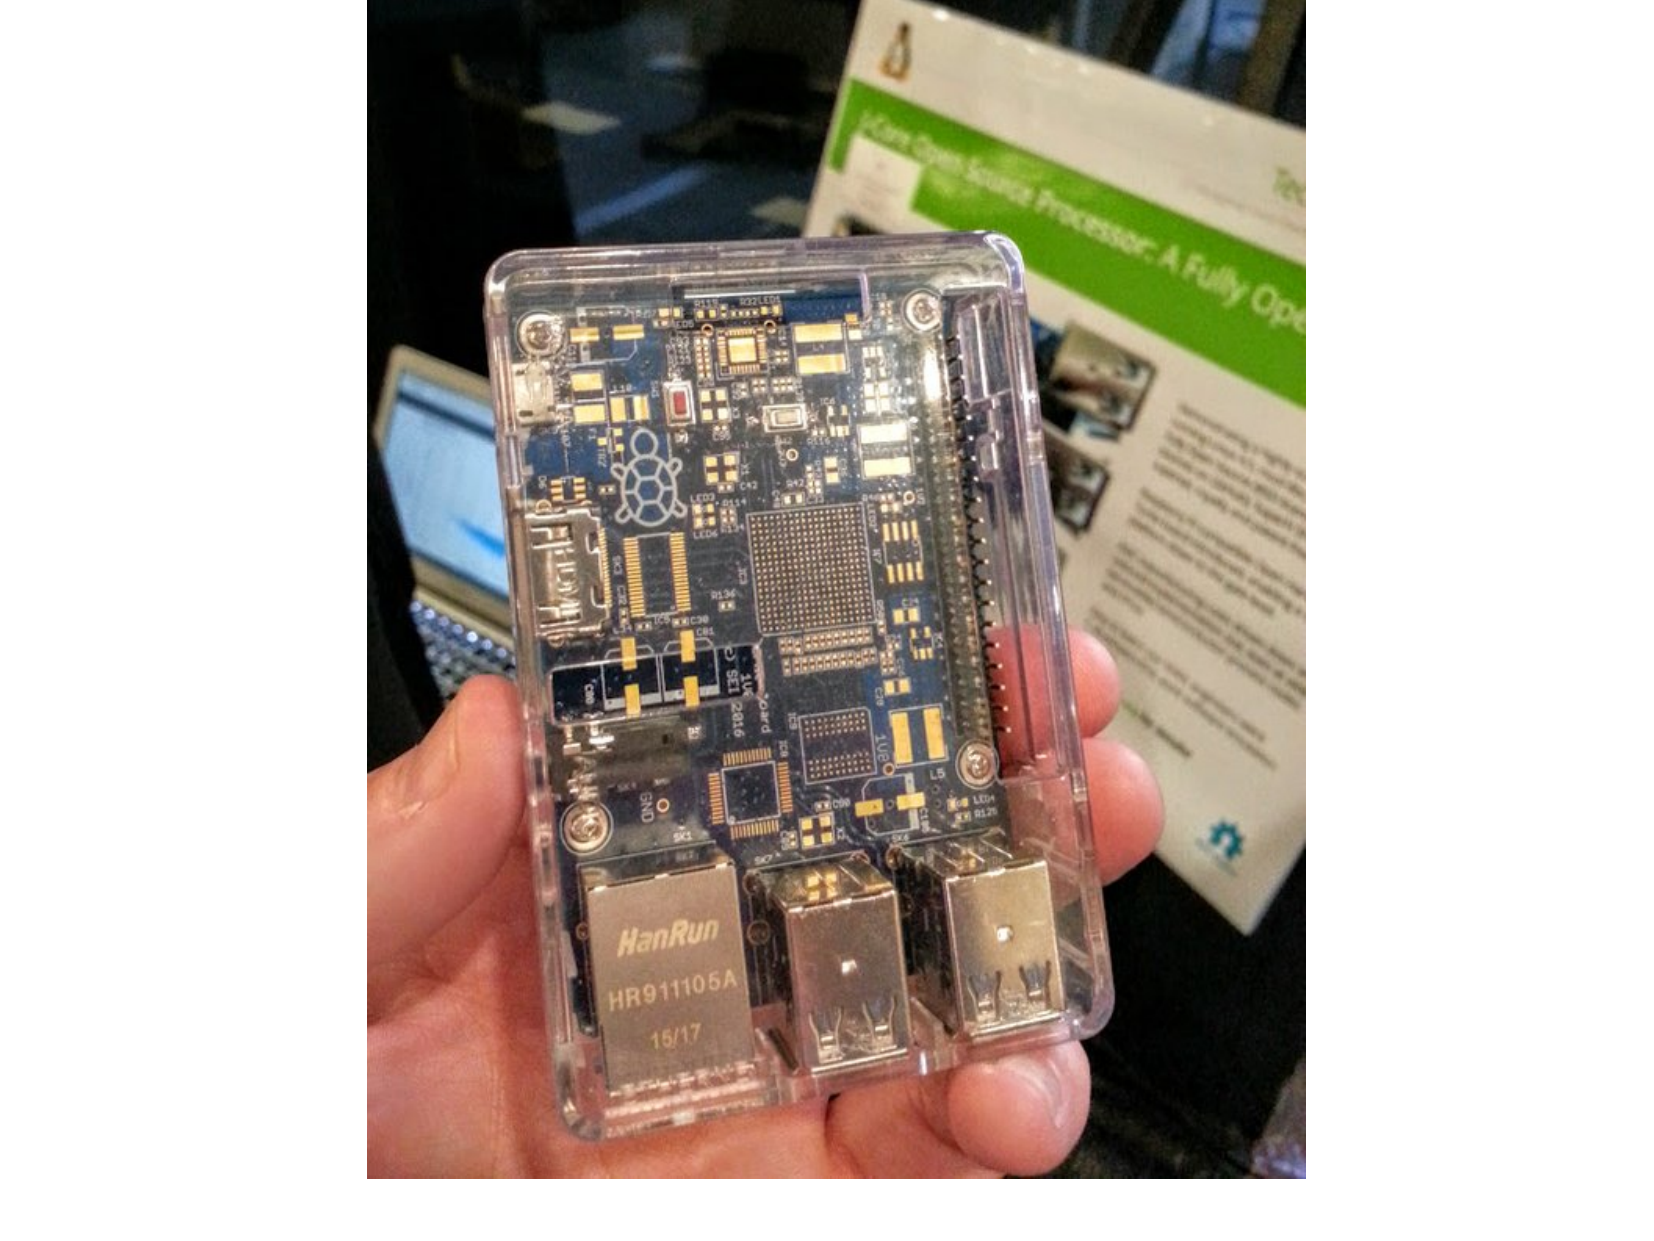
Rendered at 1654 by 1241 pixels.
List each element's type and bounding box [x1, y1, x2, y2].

picture [367, 0, 1306, 1179]
